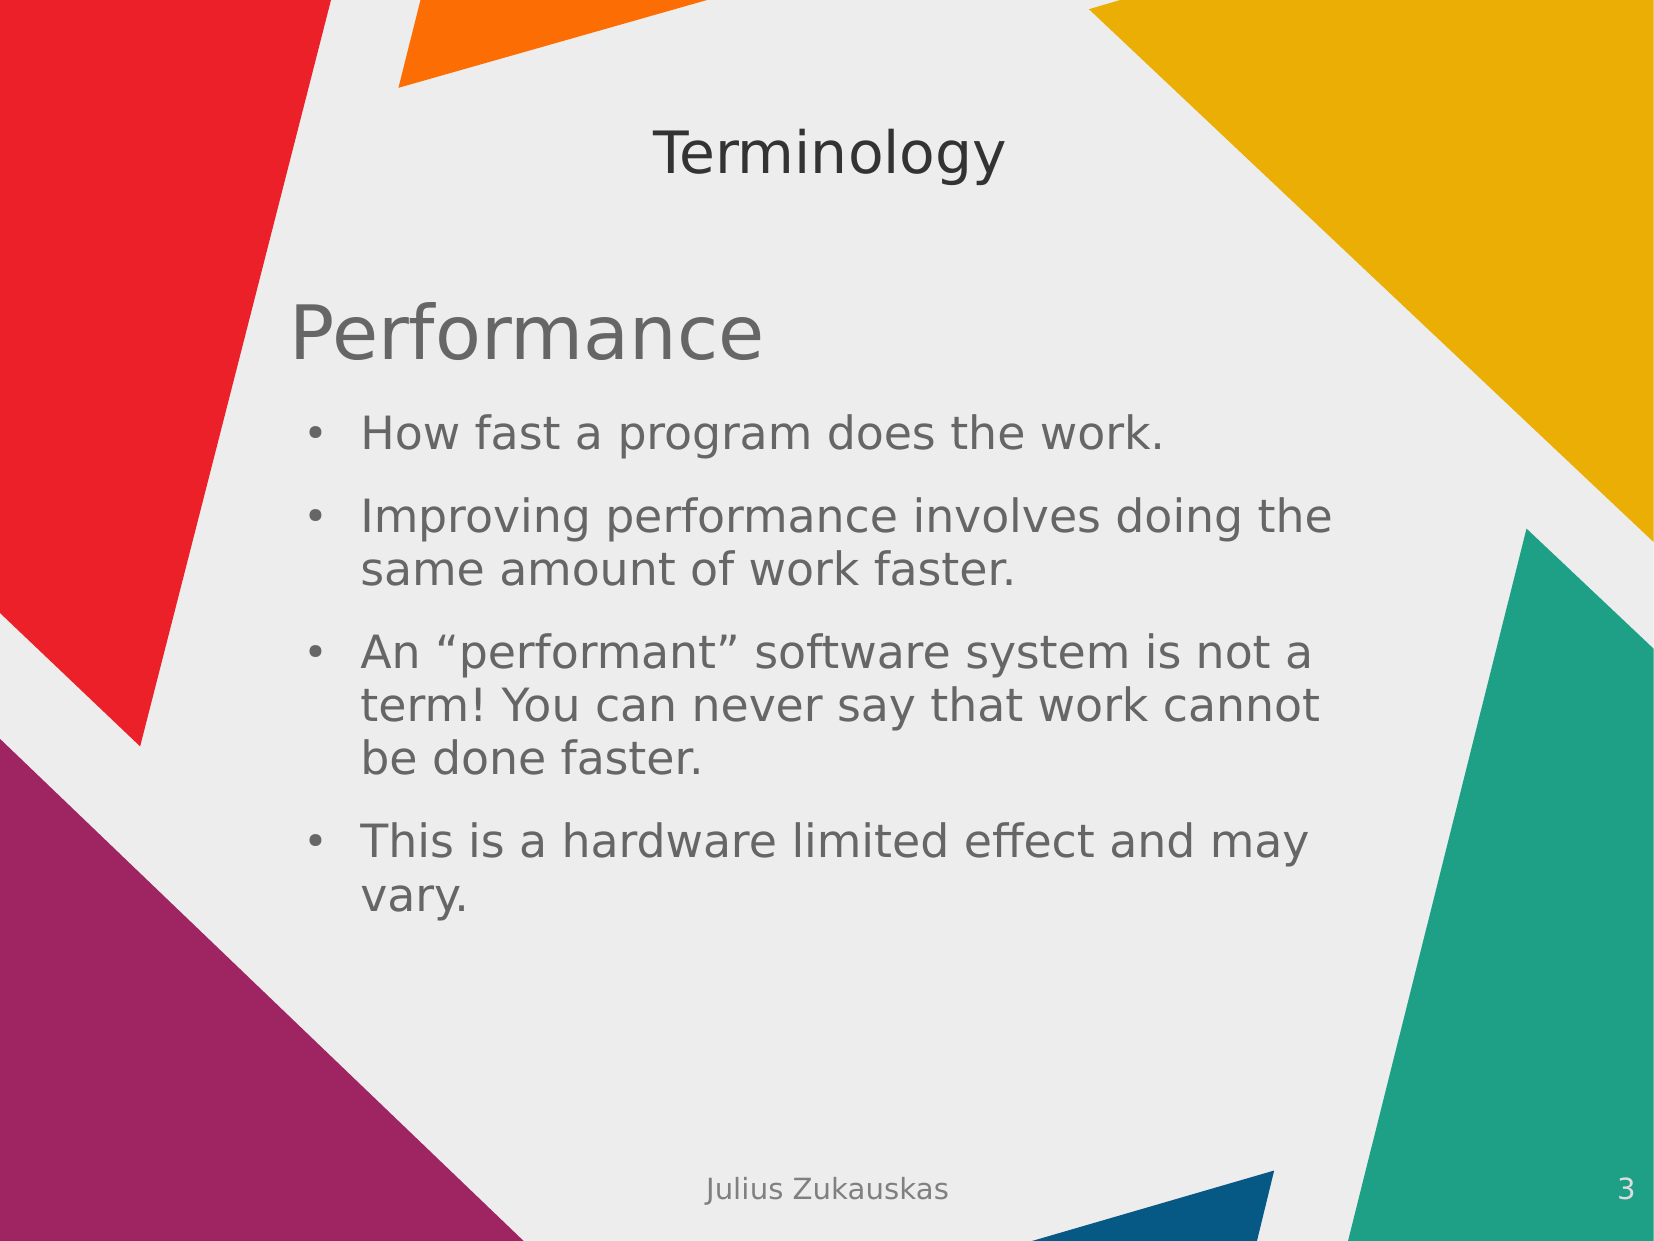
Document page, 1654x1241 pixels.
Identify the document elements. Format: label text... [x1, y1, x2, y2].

title Terminology [289, 49, 1372, 257]
list Performance How fast a program does the work. Improving performance involves doing the same amount of work faster. An “performant” software system is not a term! You can never say that work cannot be done faster. This is a hardware limited effect and may vary. [289, 290, 1372, 1090]
